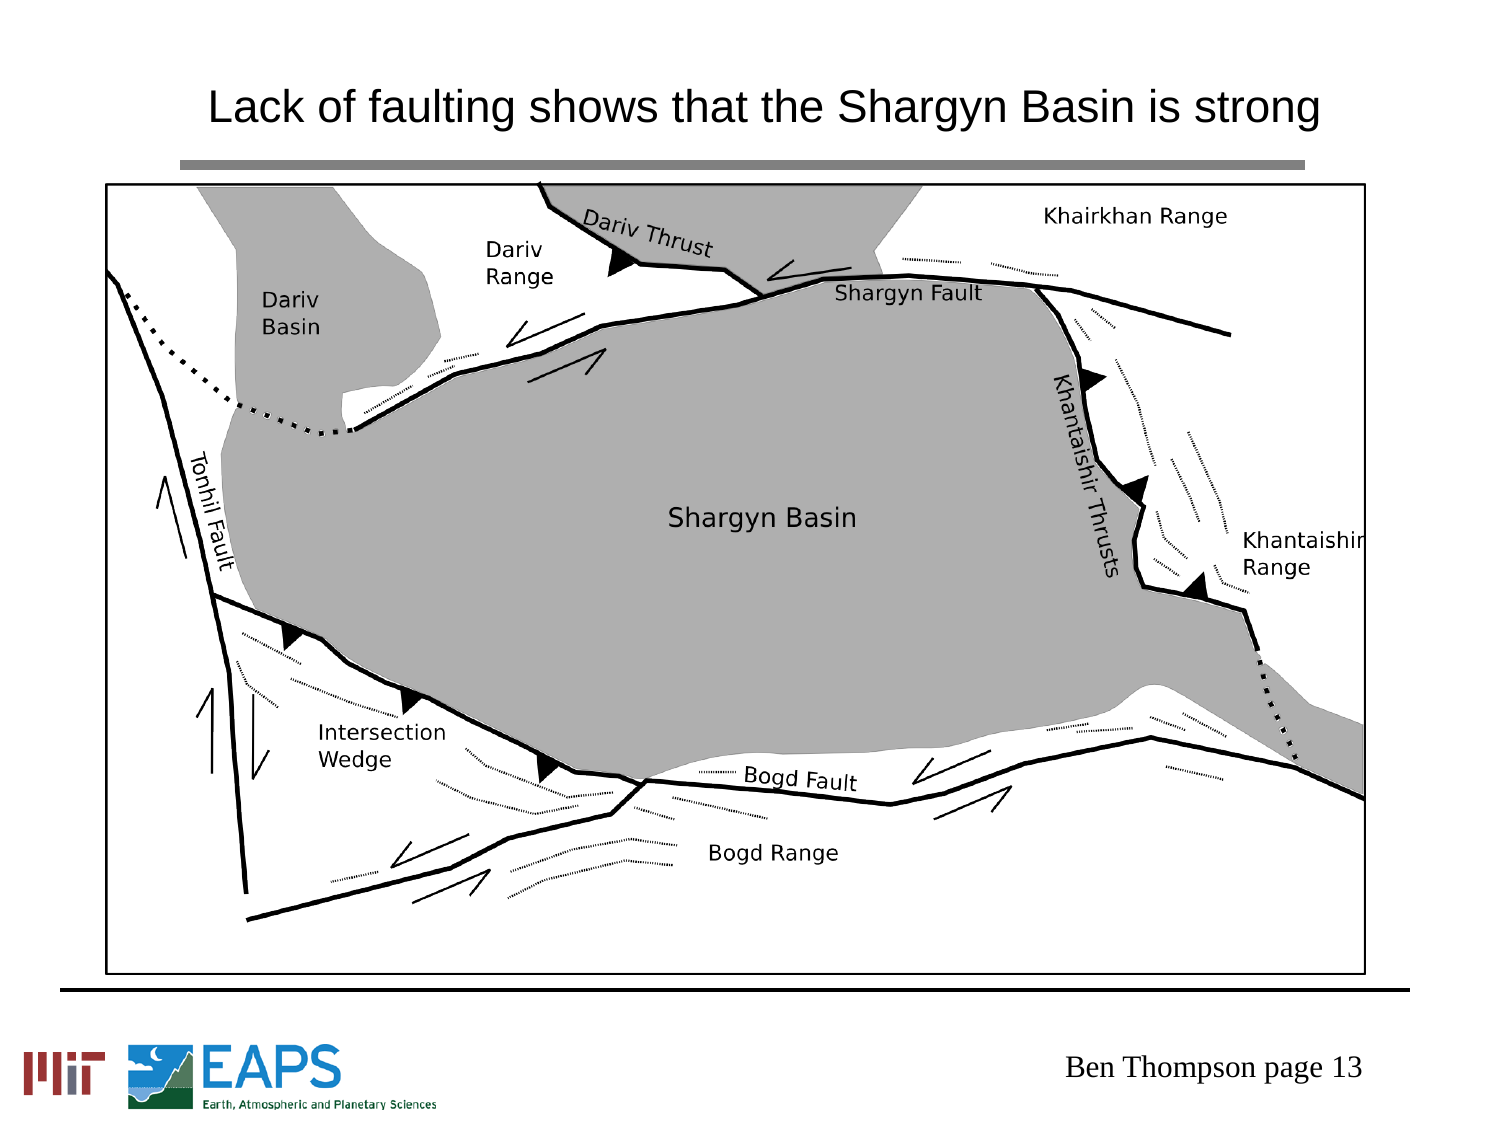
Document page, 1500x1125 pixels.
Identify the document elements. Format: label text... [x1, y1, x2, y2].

title Lack of faulting shows that the Shargyn Basin is strong [105, 49, 1426, 165]
picture [128, 1044, 436, 1110]
picture [105, 181, 1366, 976]
